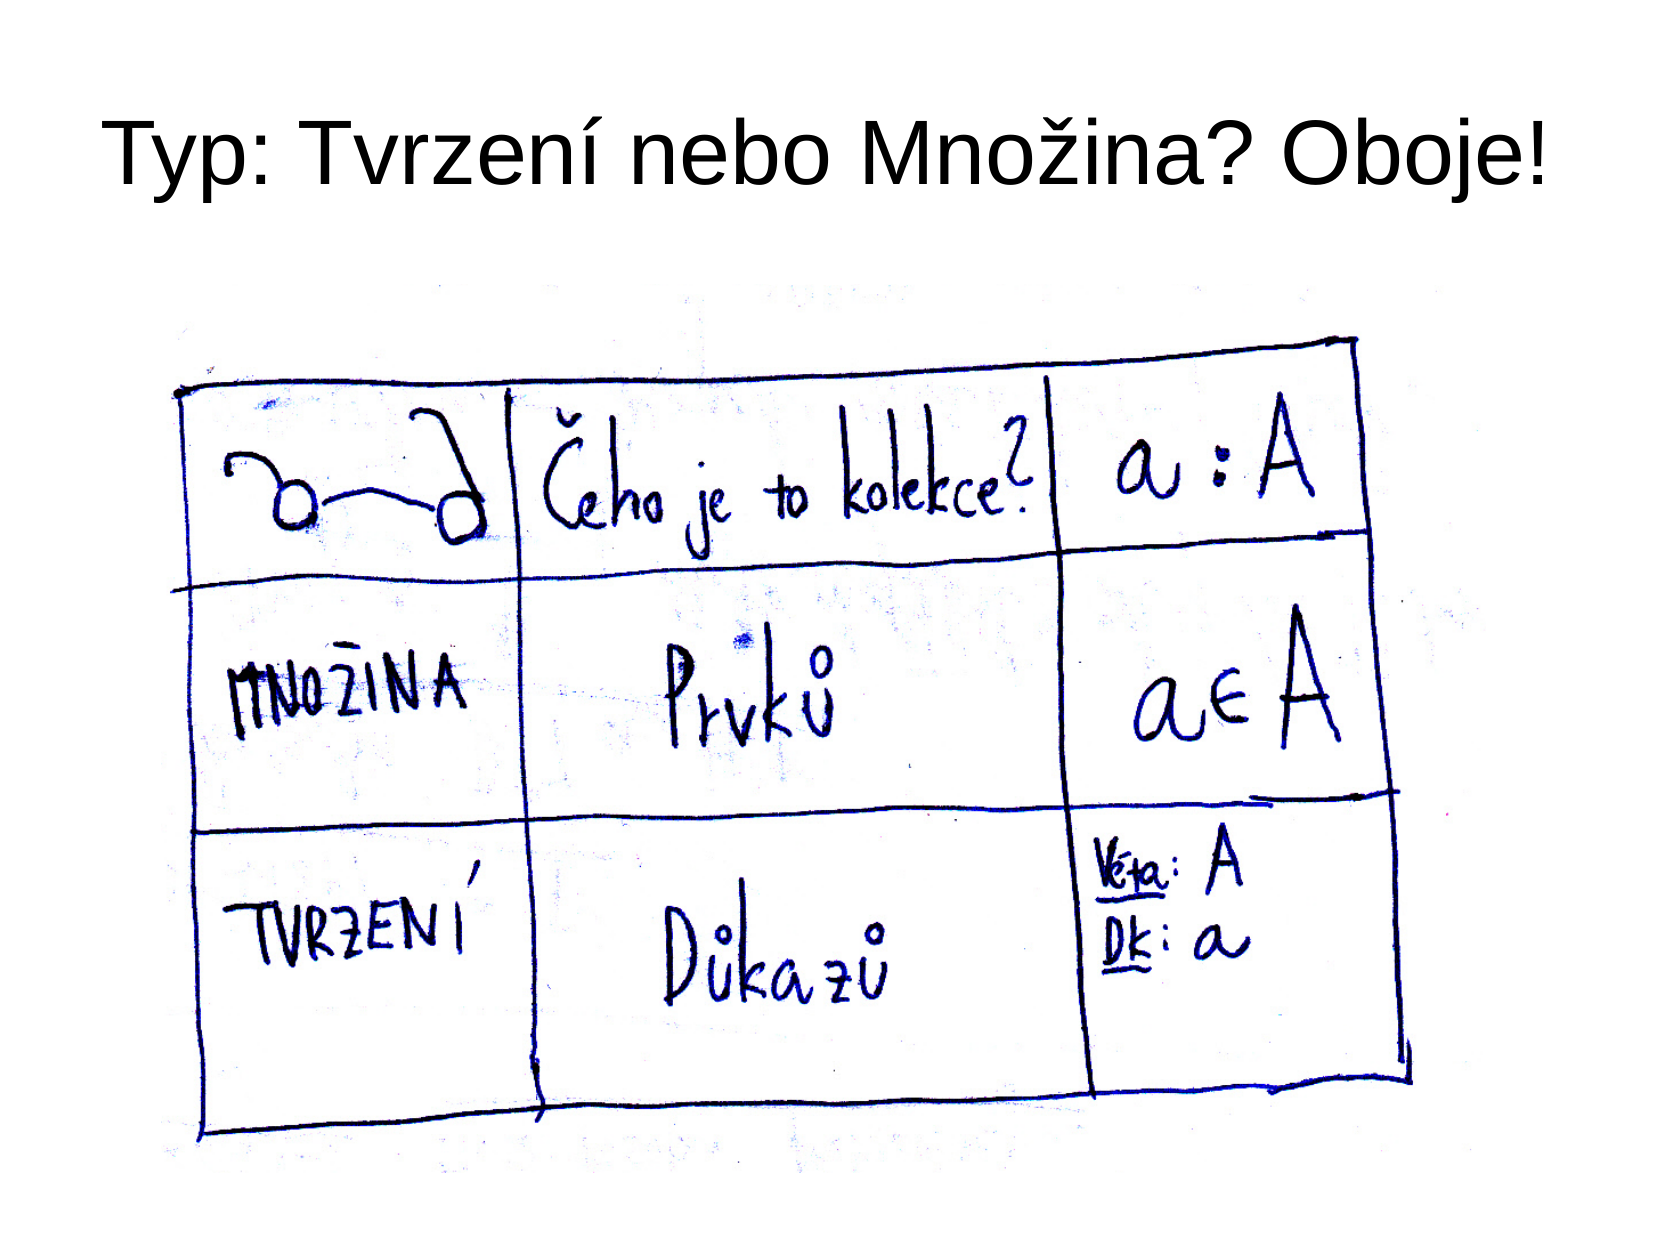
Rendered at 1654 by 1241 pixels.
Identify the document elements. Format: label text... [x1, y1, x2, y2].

picture [161, 284, 1486, 1173]
title Typ: Tvrzení nebo Množina? Oboje! [82, 49, 1571, 257]
